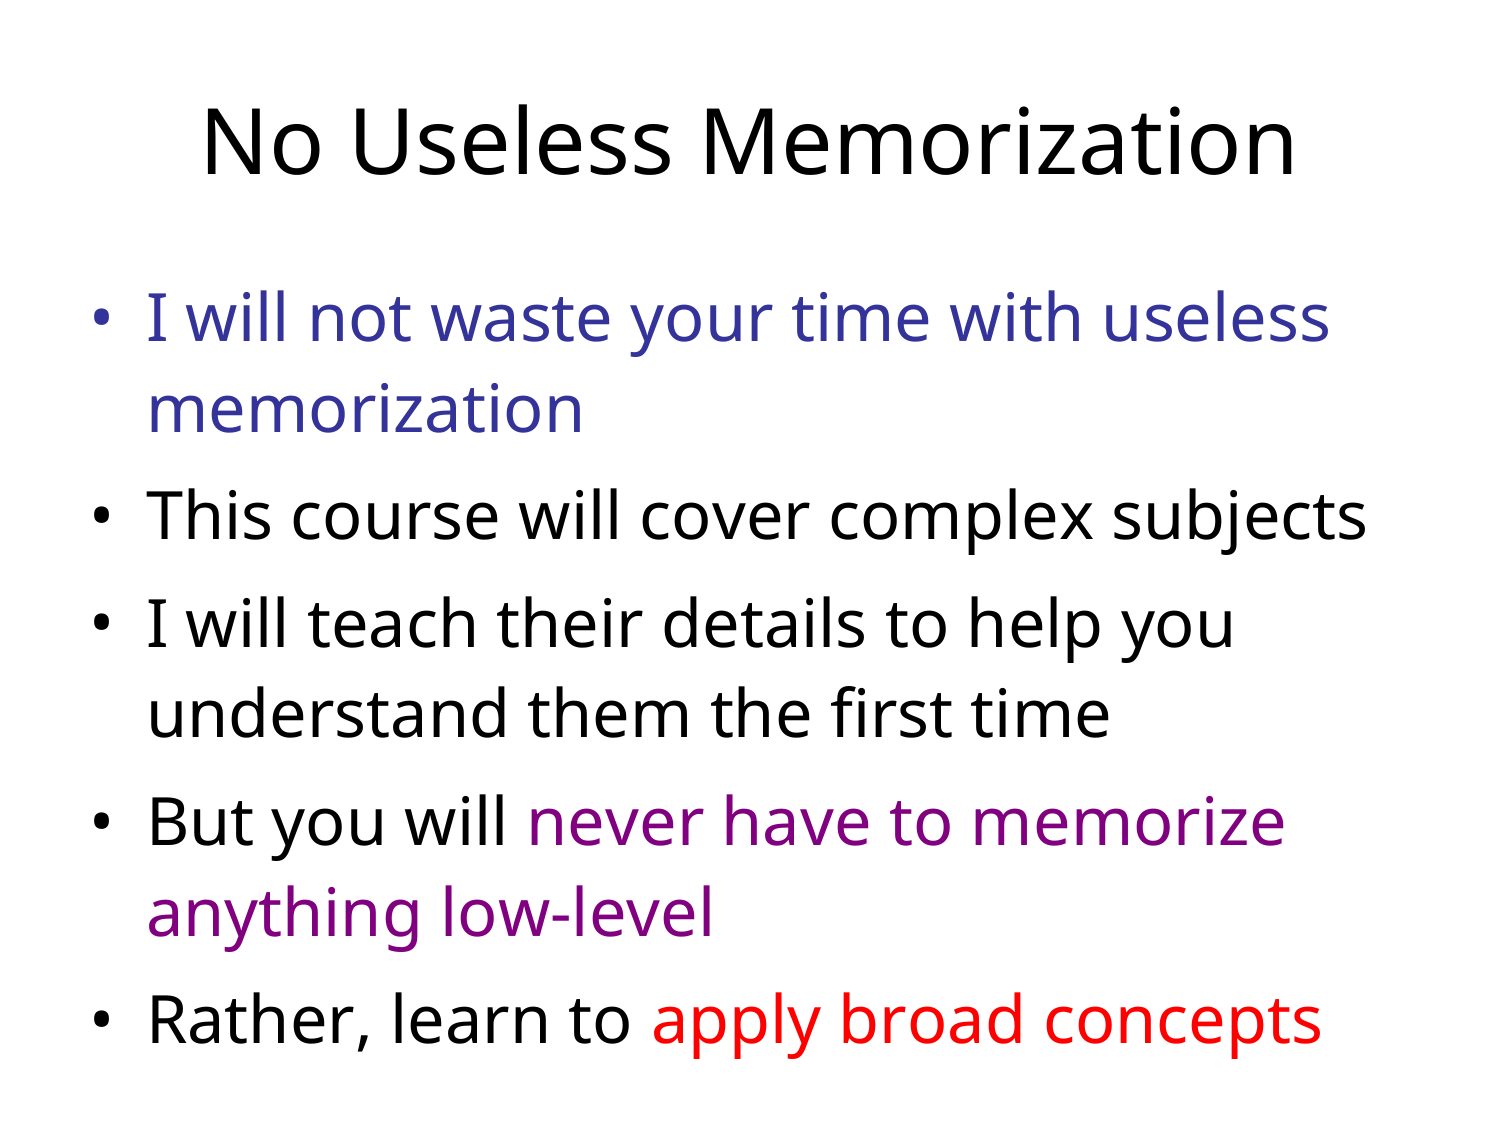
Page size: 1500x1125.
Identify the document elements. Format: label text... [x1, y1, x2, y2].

title No Useless Memorization [75, 45, 1426, 233]
list I will not waste your time with useless memorization This course will cover complex subjects I will teach their details to help you understand them the first time But you will never have to memorize anything low-level Rather, learn to apply broad concepts [75, 262, 1426, 1006]
